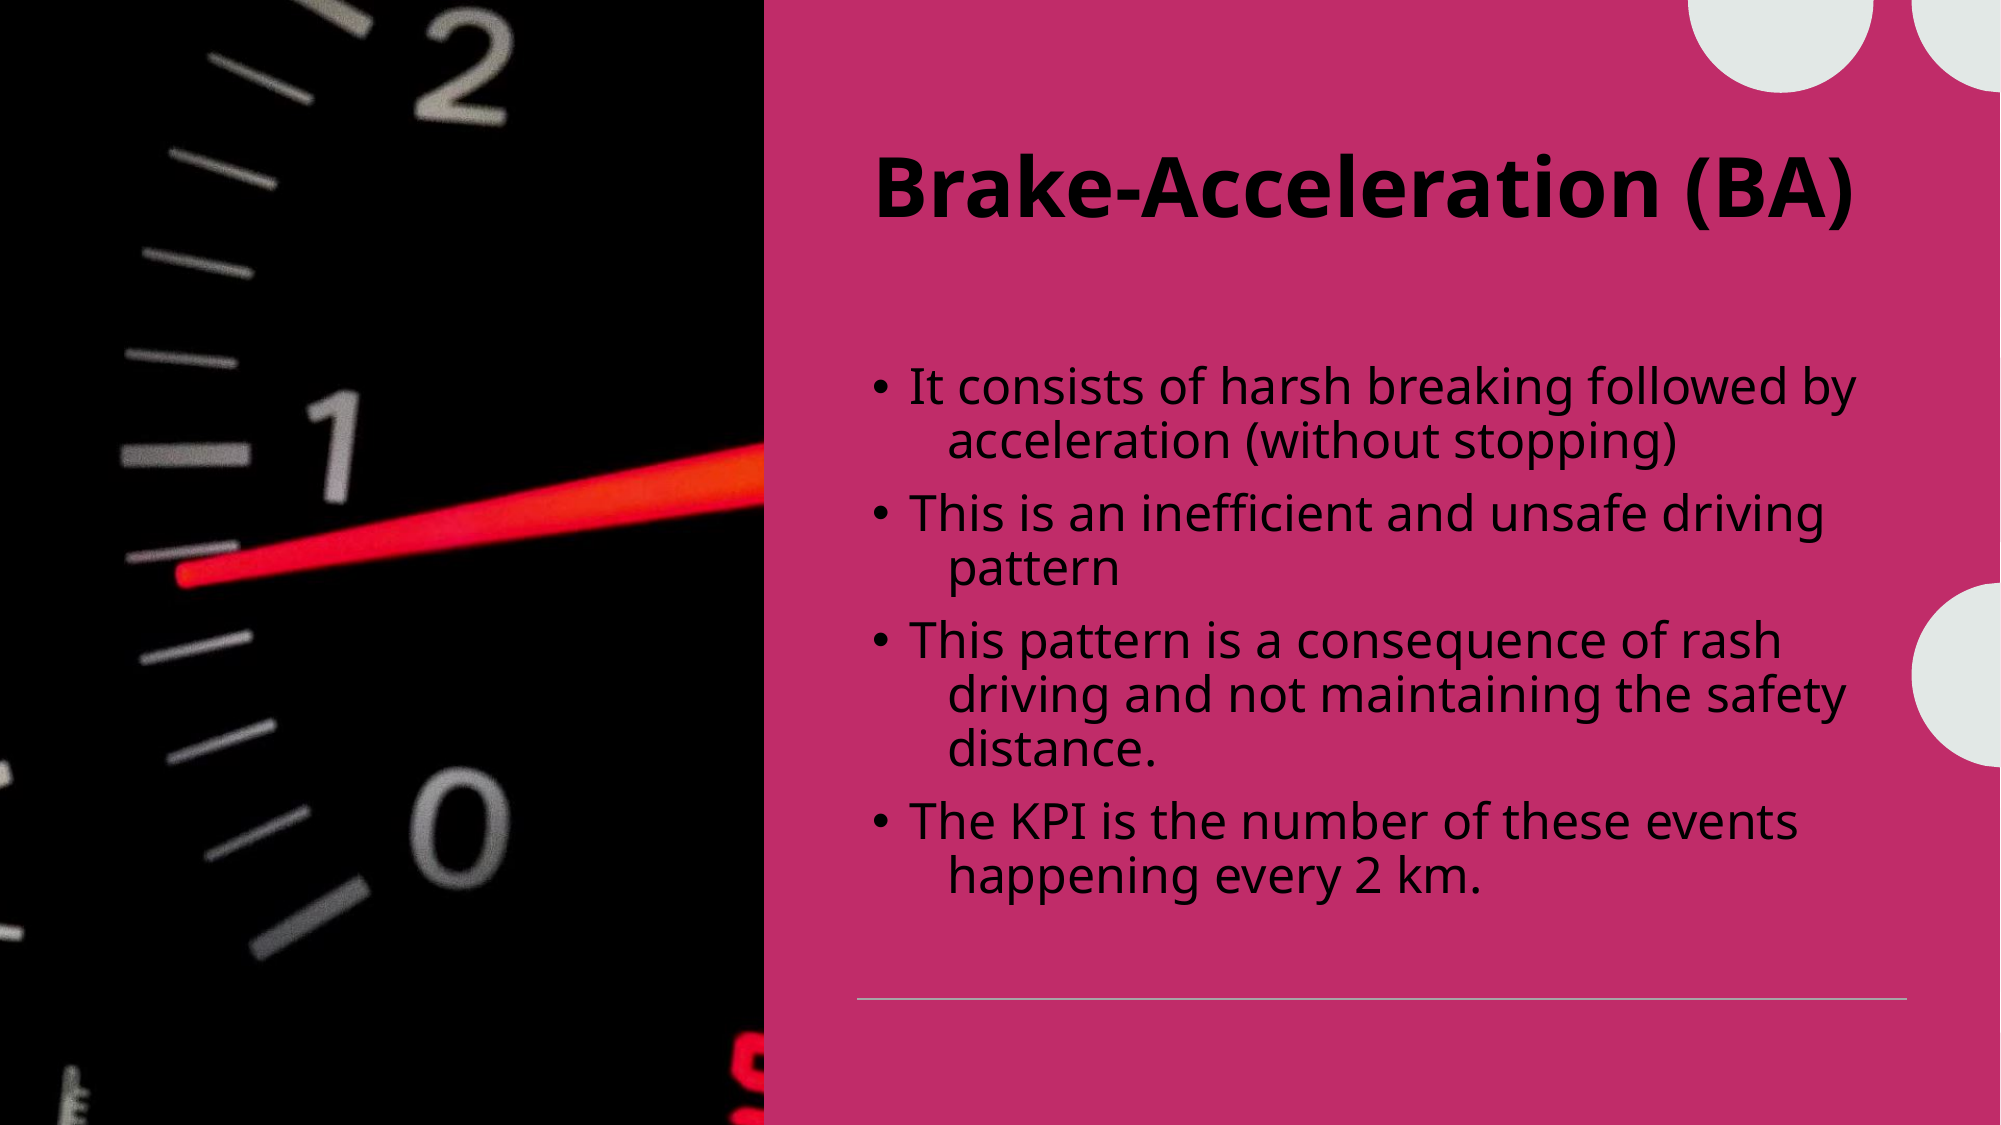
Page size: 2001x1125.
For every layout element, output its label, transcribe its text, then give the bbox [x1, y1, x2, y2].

list It consists of harsh breaking followed by acceleration (without stopping) This is an inefficient and unsafe driving pattern This pattern is a consequence of rash driving and not maintaining the safety distance. The KPI is the number of these events happening every 2 km. [857, 354, 1908, 946]
title Brake-Acceleration (BA) [857, 126, 1908, 335]
picture [0, 0, 764, 1125]
text_box [764, 0, 2000, 1125]
